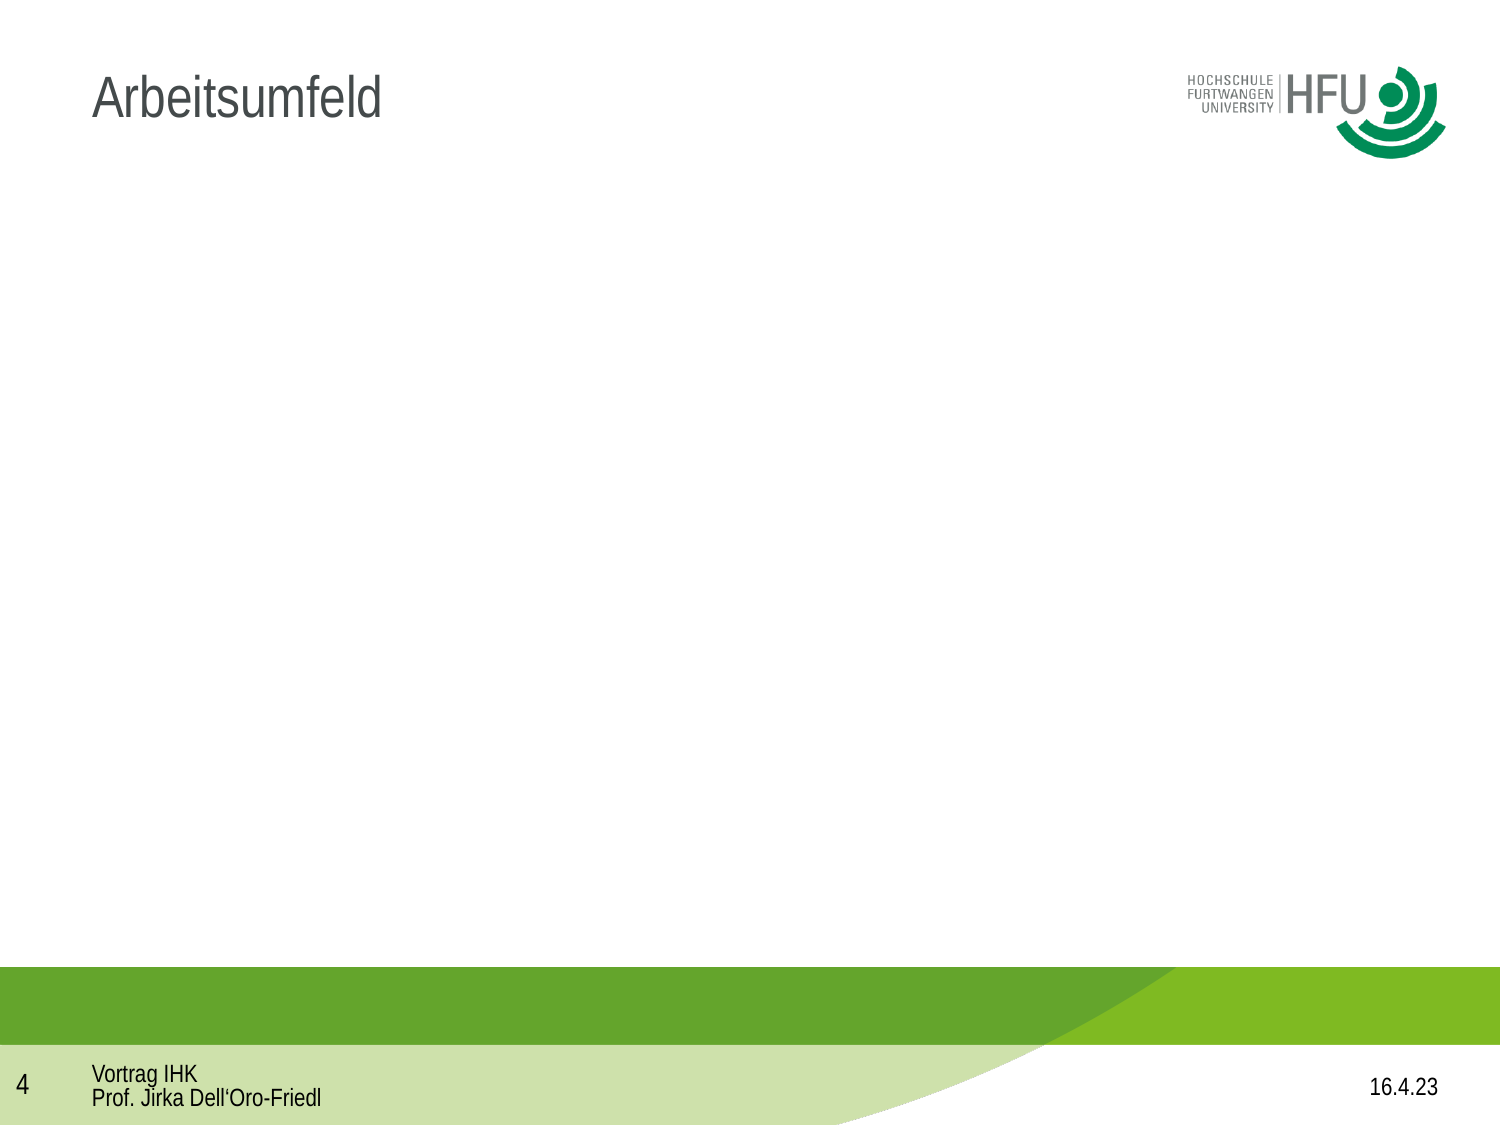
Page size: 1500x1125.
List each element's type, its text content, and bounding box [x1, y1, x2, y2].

title Arbeitsumfeld [77, 64, 1353, 153]
picture [0, 967, 1500, 1125]
picture [1166, 53, 1454, 164]
